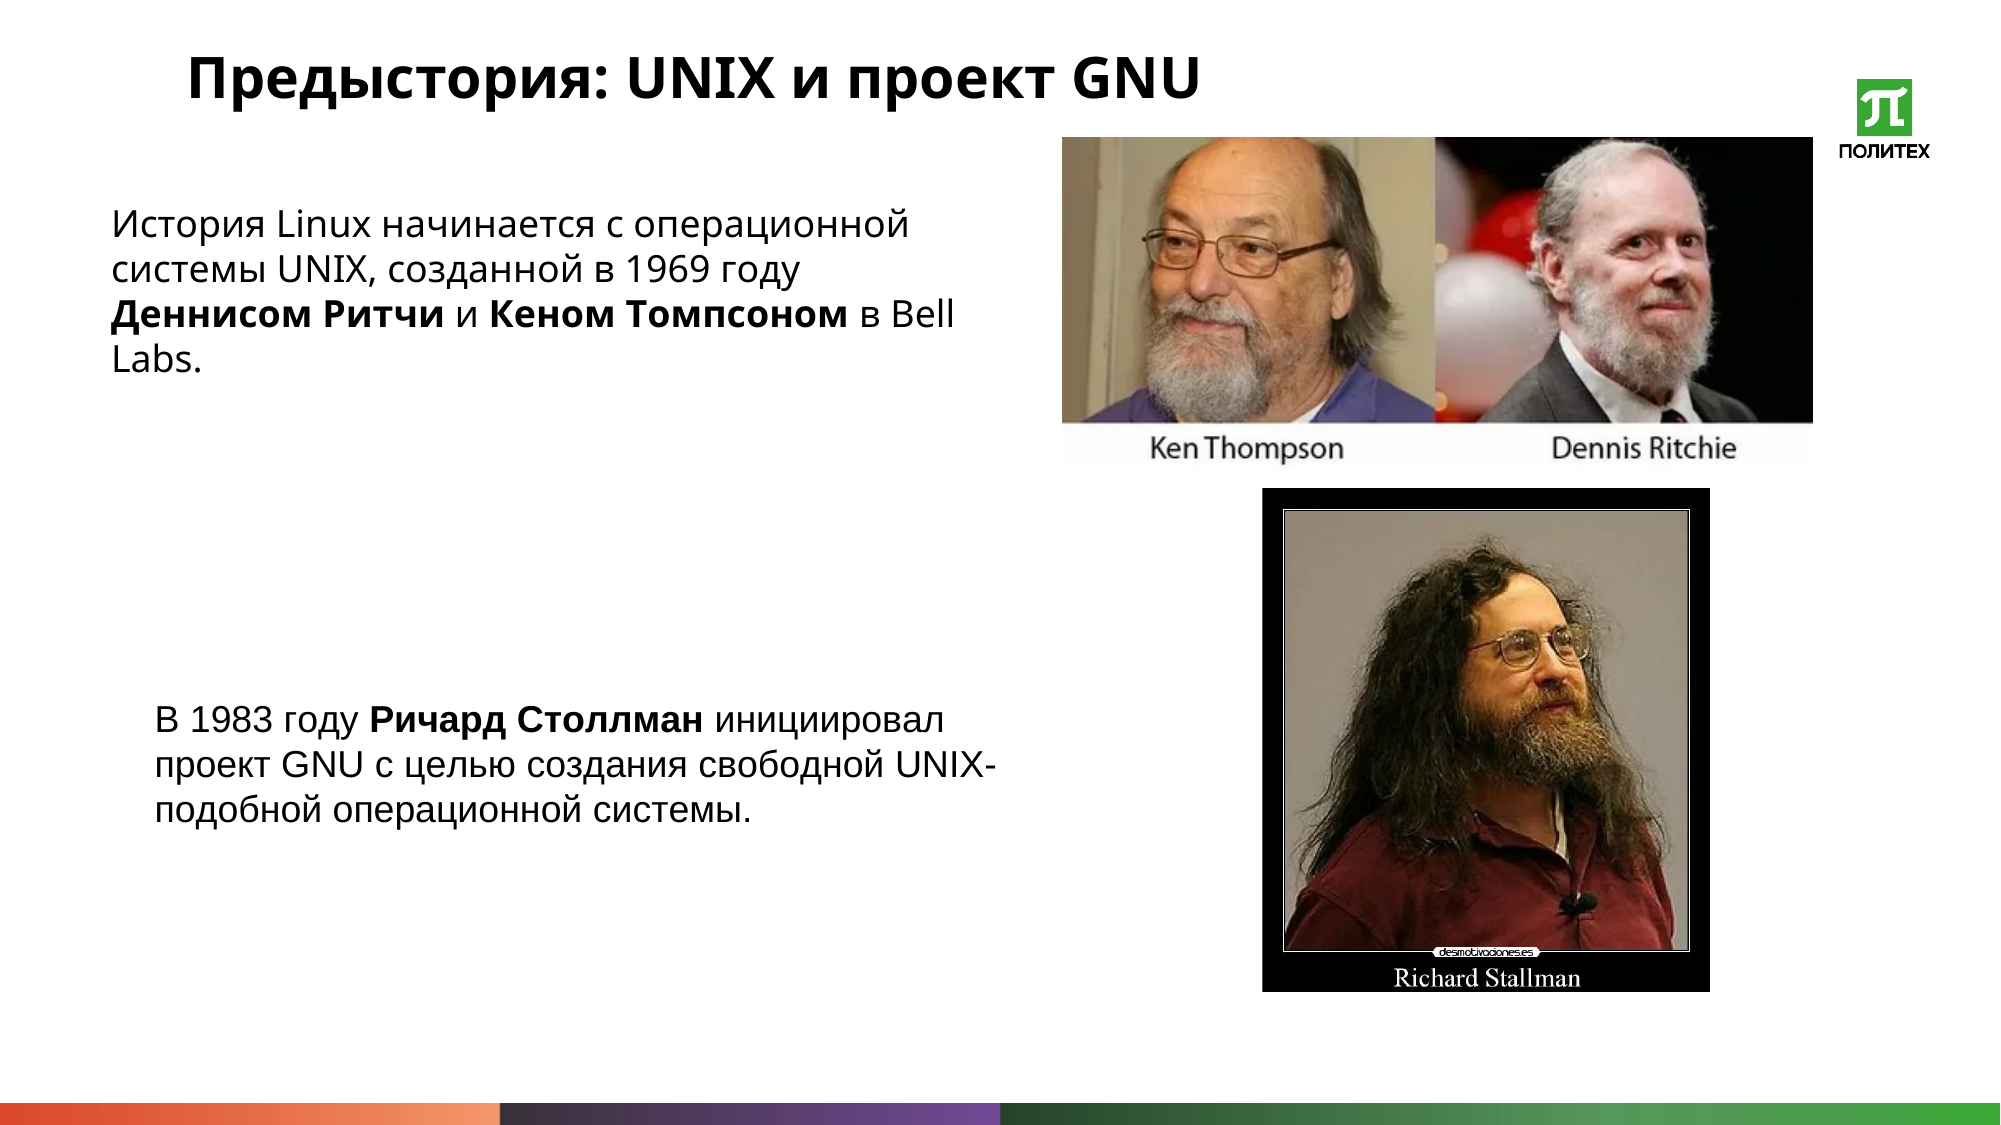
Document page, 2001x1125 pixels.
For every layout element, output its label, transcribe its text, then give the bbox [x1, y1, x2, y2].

title Предыстория: UNIX и проект GNU [186, 41, 1556, 111]
list История Linux начинается с операционной системы UNIX, созданной в 1969 году Деннисом Ритчи и Кеном Томпсоном в Bell Labs. [111, 200, 997, 337]
picture [1262, 488, 1710, 992]
picture [1062, 137, 1813, 468]
text_box В 1983 году Ричард Столлман инициировал проект GNU с целью создания свободной UNIX-подобной операционной системы. [139, 687, 1065, 839]
